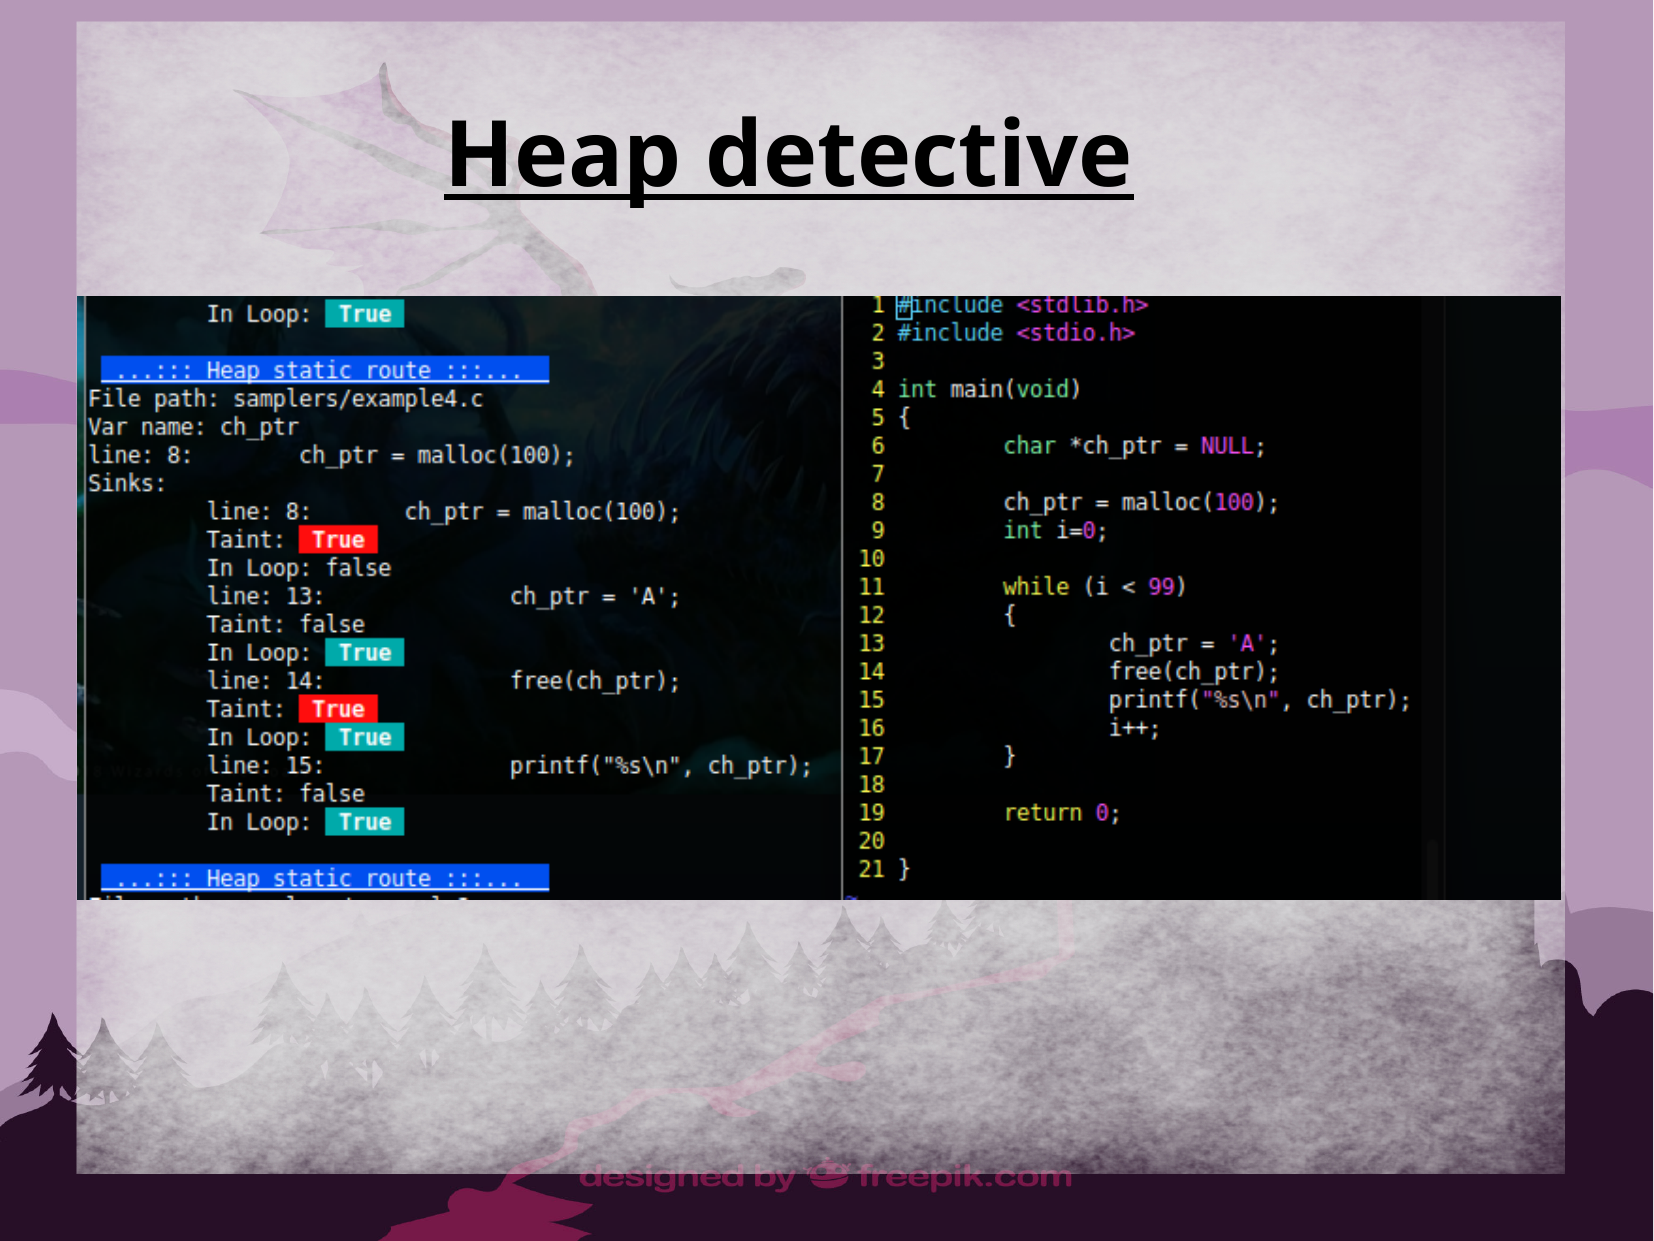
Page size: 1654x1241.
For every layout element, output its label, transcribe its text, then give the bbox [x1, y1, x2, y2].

title Heap detective [45, 47, 1533, 256]
picture [0, 0, 1654, 1241]
